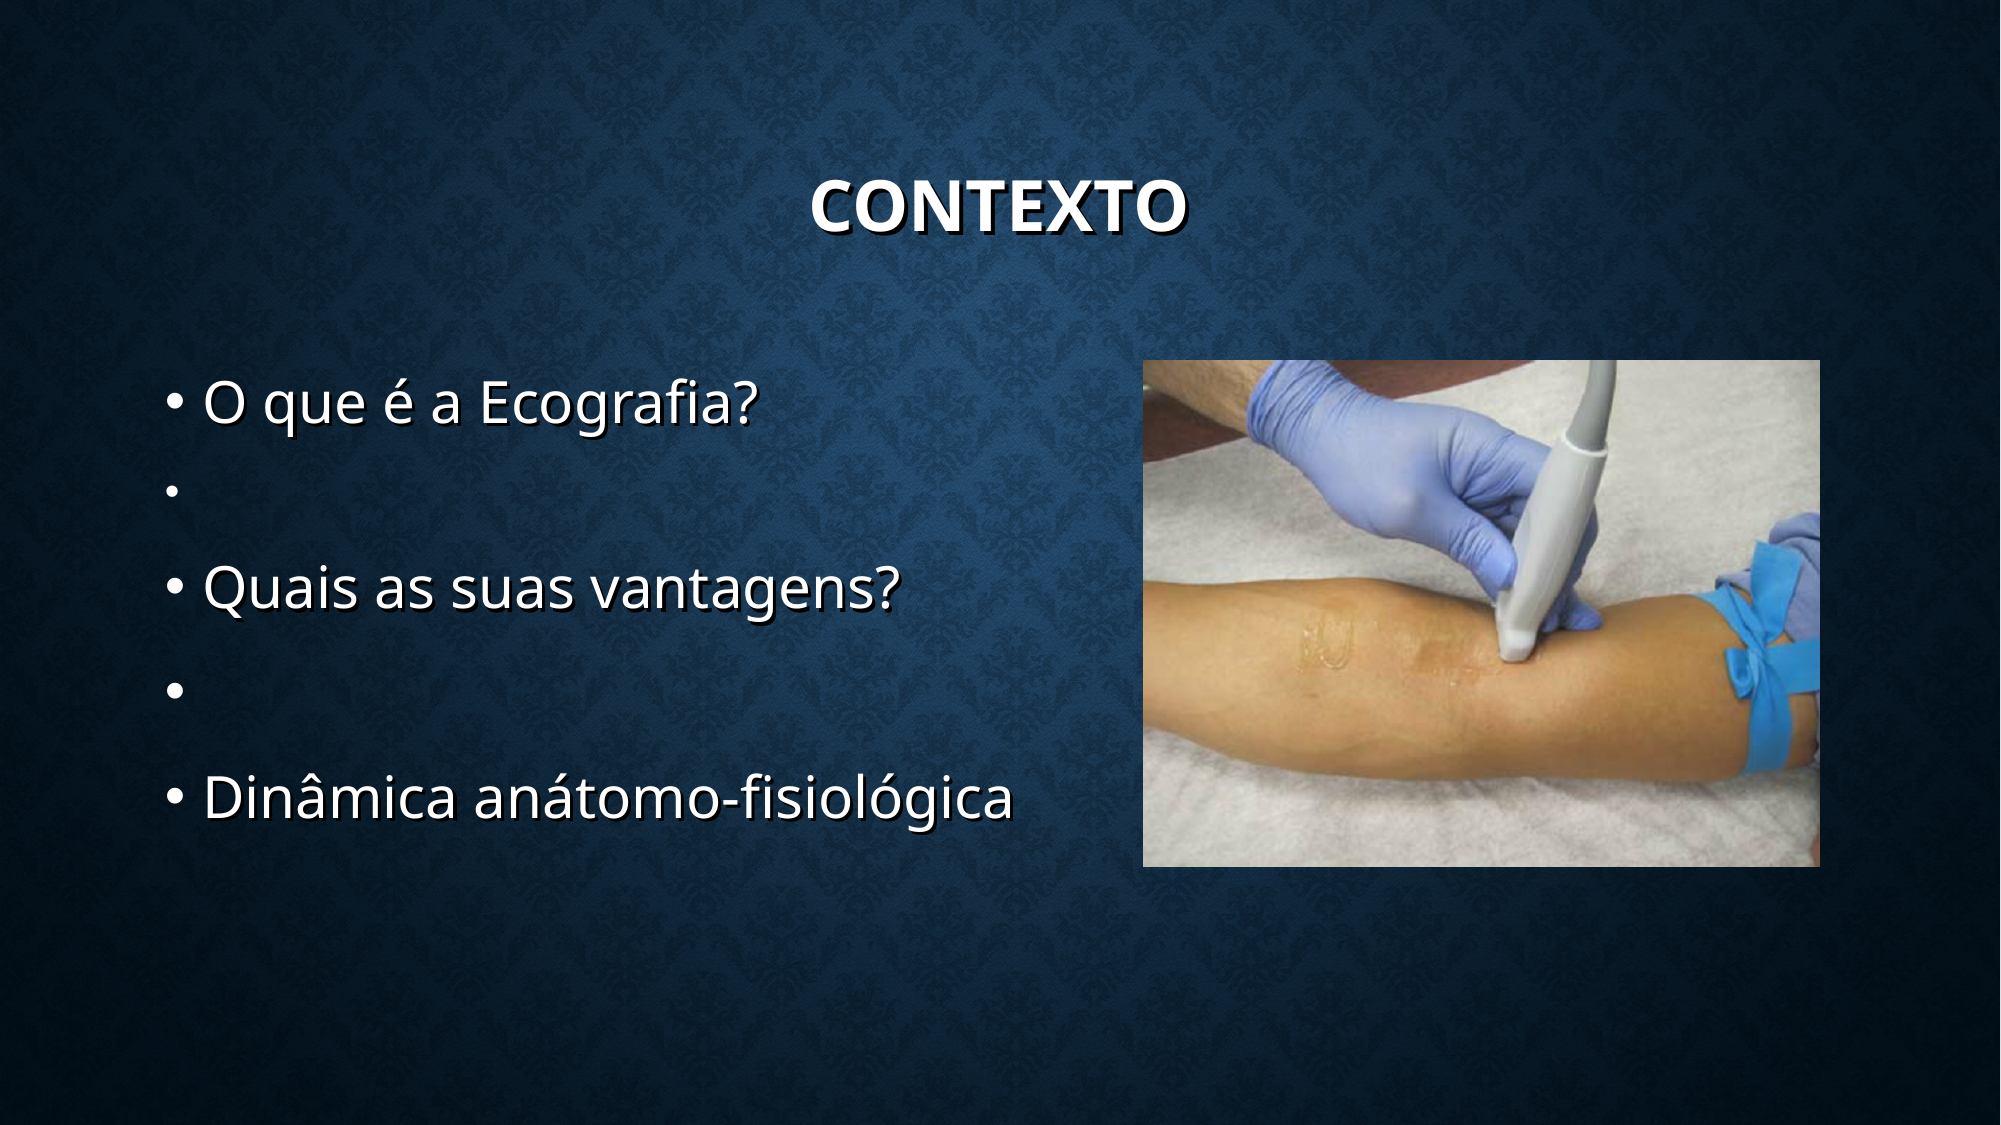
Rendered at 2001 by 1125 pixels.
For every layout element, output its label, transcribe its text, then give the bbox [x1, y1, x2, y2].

title Contexto [149, 99, 1849, 318]
list O que é a Ecografia? Quais as suas vantagens? Dinâmica anátomo-fisiológica [149, 343, 1849, 950]
picture [1143, 360, 1820, 867]
